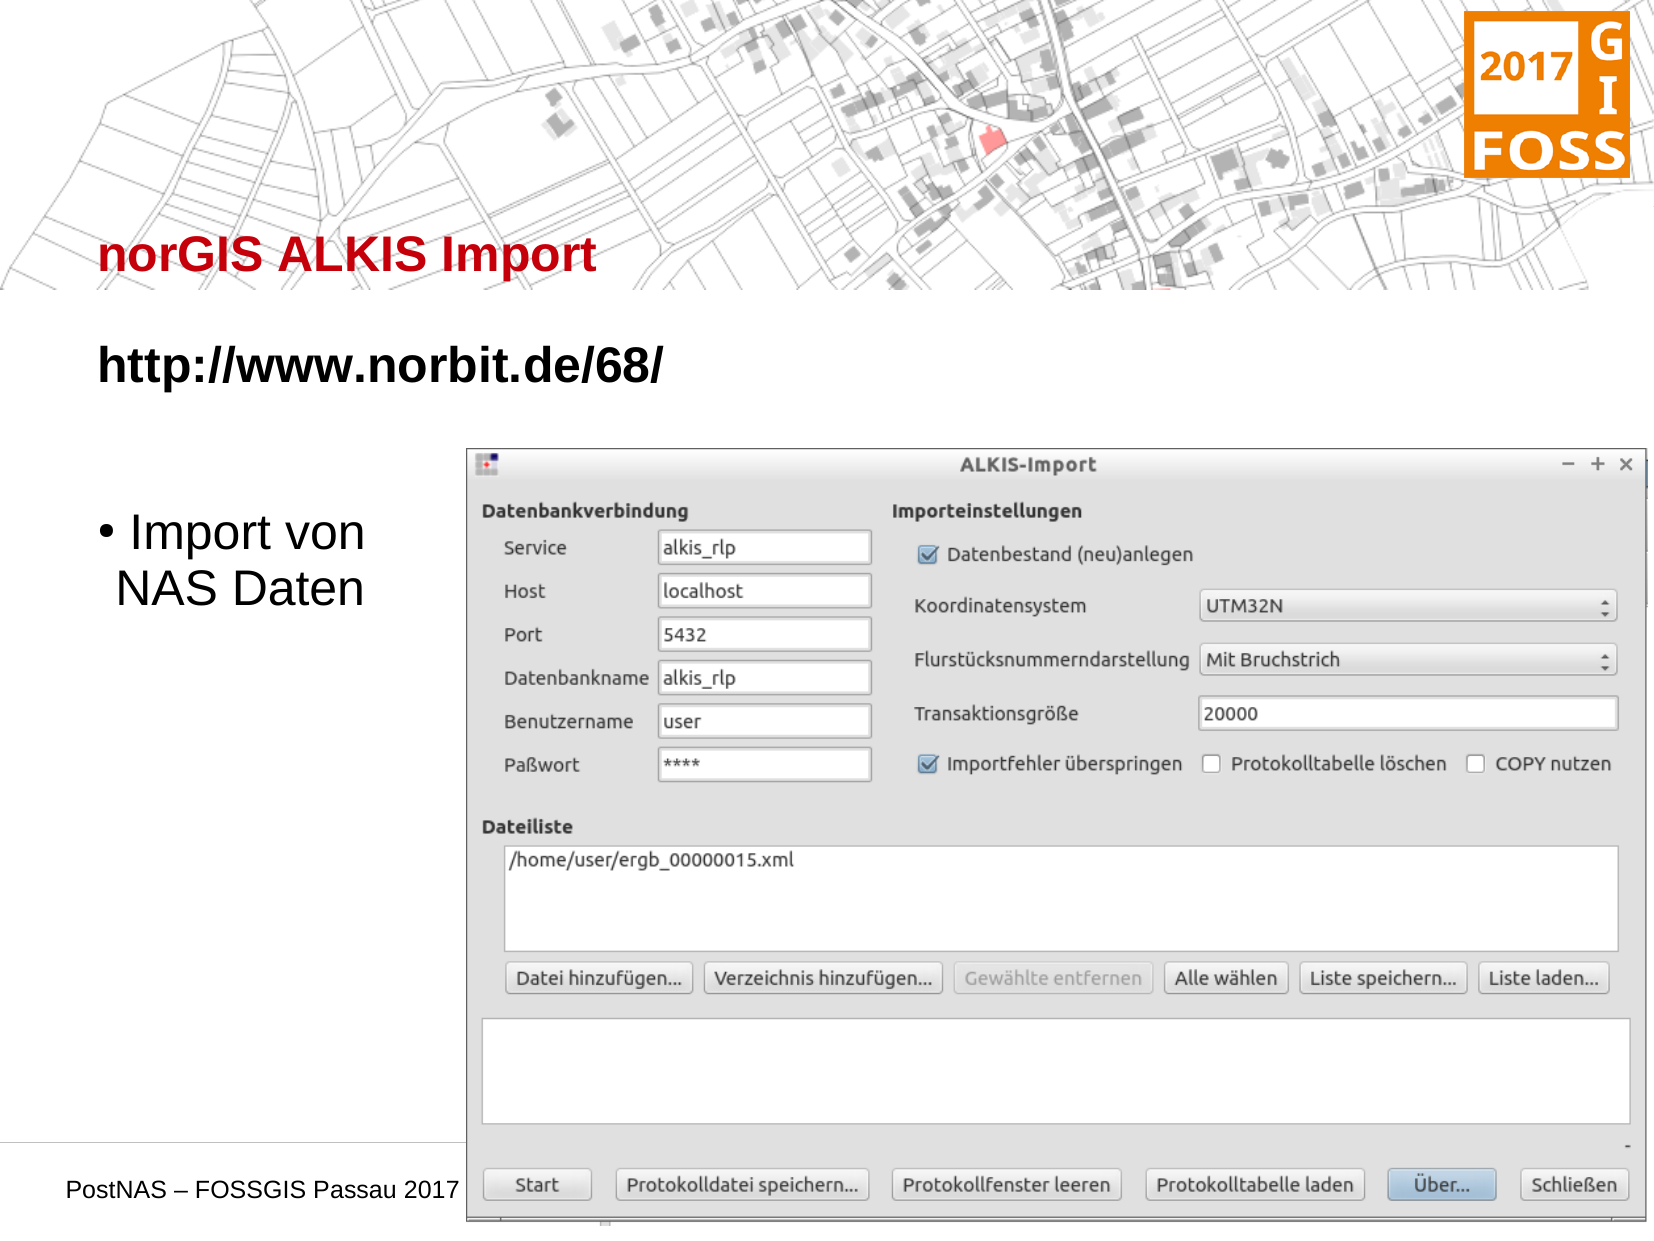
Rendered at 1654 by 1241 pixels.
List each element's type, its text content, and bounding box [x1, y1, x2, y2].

text_box norGIS ALKIS Import http://www.norbit.de/68/ Import von NAS Daten [82, 218, 1595, 1046]
picture [1464, 11, 1630, 178]
picture [466, 448, 1648, 1226]
